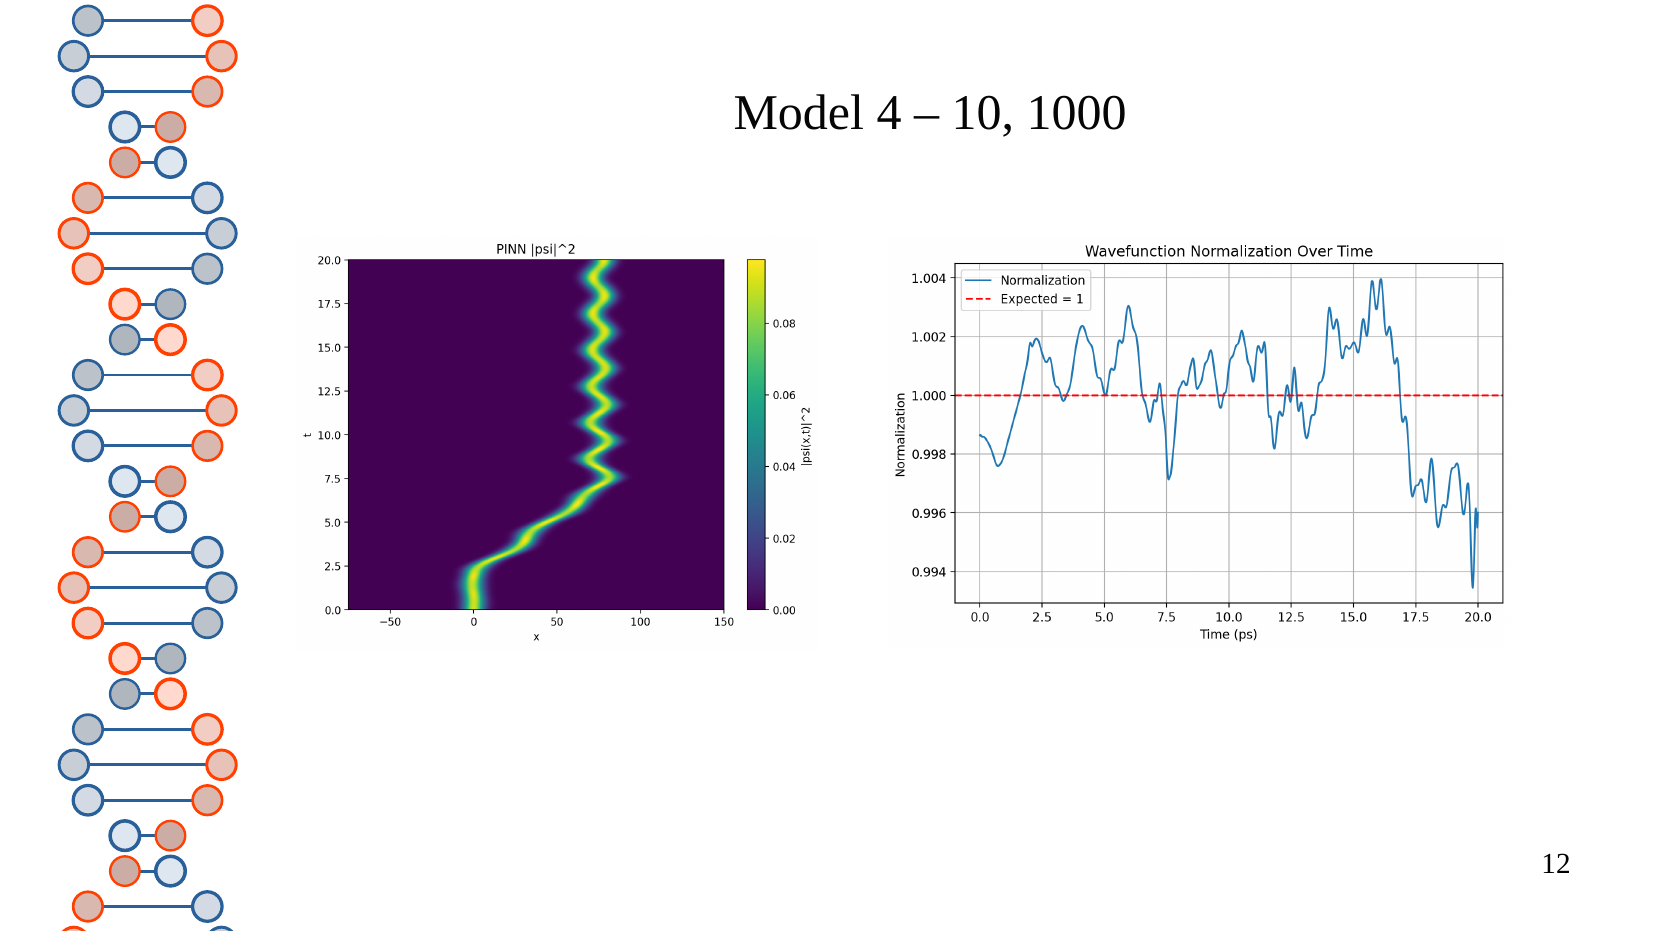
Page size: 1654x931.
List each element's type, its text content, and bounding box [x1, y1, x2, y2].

picture [295, 236, 818, 650]
title Model 4 – 10, 1000 [265, 35, 1595, 189]
picture [885, 236, 1511, 650]
